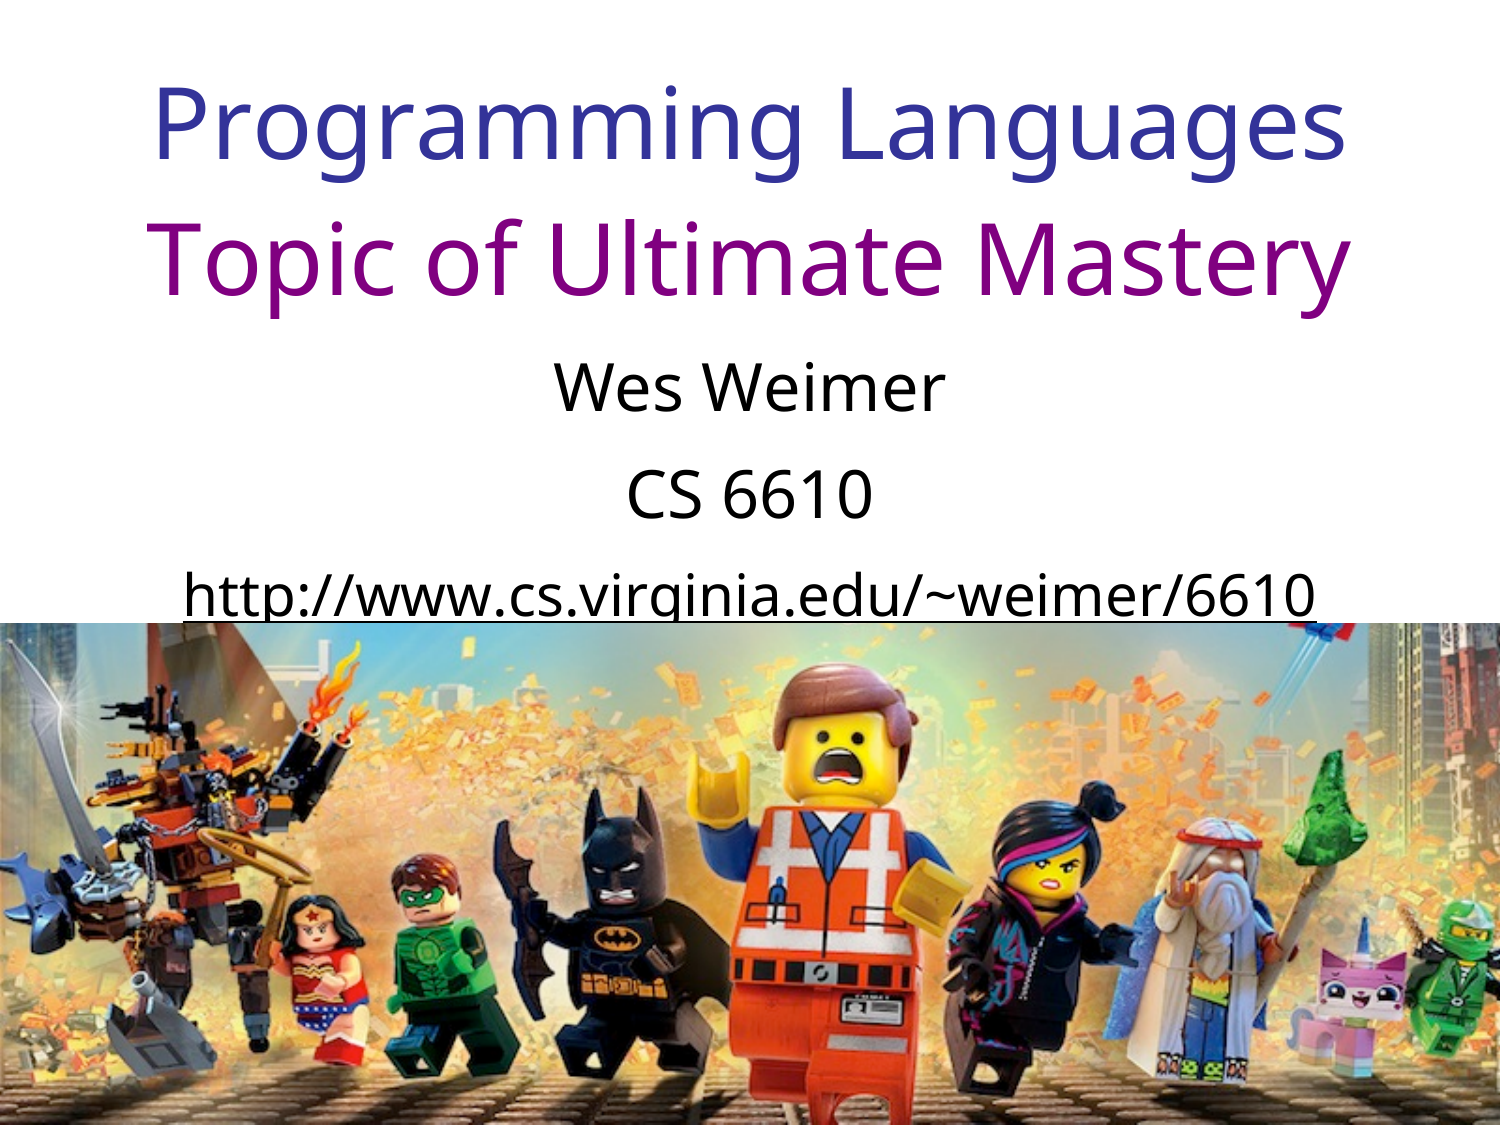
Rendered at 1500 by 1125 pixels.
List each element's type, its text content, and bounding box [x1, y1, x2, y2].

picture [0, 623, 1500, 1125]
subtitle Wes Weimer CS 6610 http://www.cs.virginia.edu/~weimer/6610 [37, 332, 1463, 623]
title Programming Languages Topic of Ultimate Mastery [112, 0, 1388, 332]
